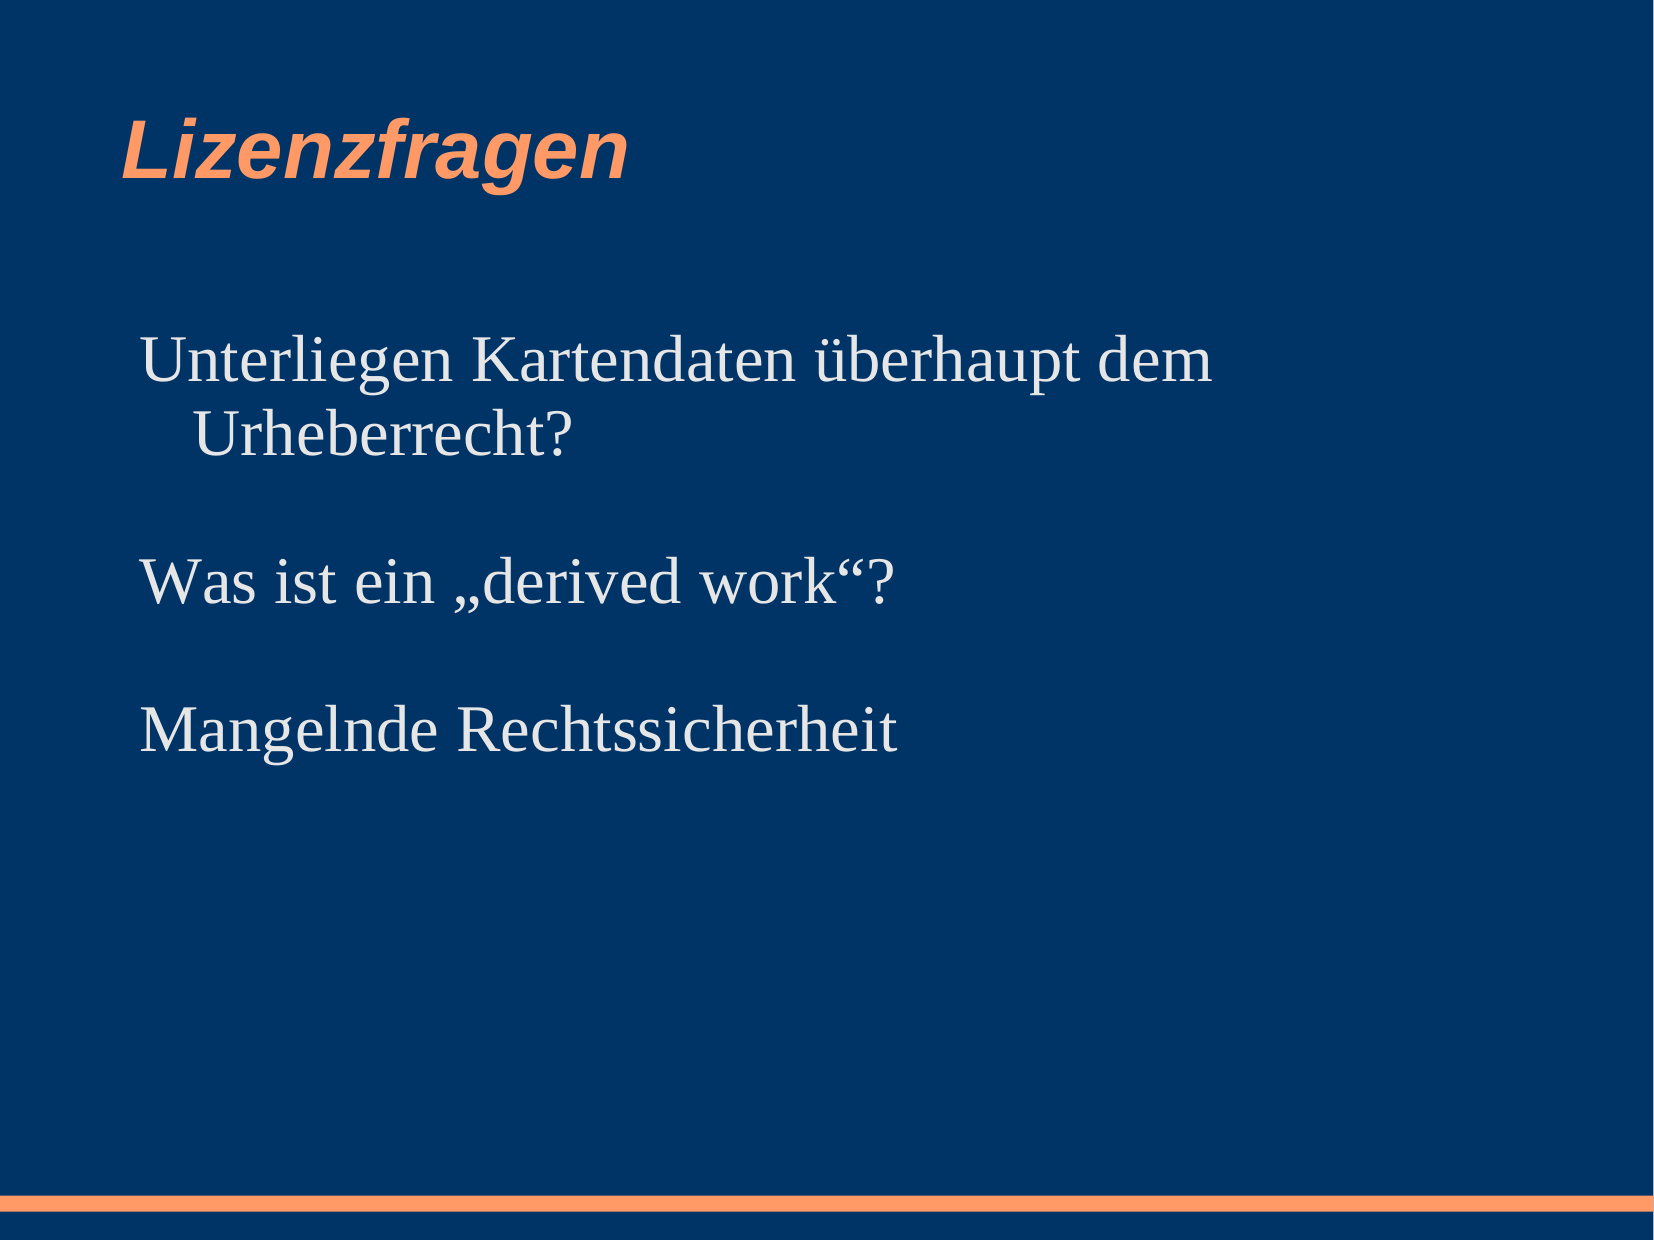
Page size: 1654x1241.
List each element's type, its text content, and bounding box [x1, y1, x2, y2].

title Lizenzfragen [121, 53, 1534, 247]
list Unterliegen Kartendaten überhaupt dem Urheberrecht? Was ist ein „derived work“? Mangelnde Rechtssicherheit [121, 322, 1561, 1118]
